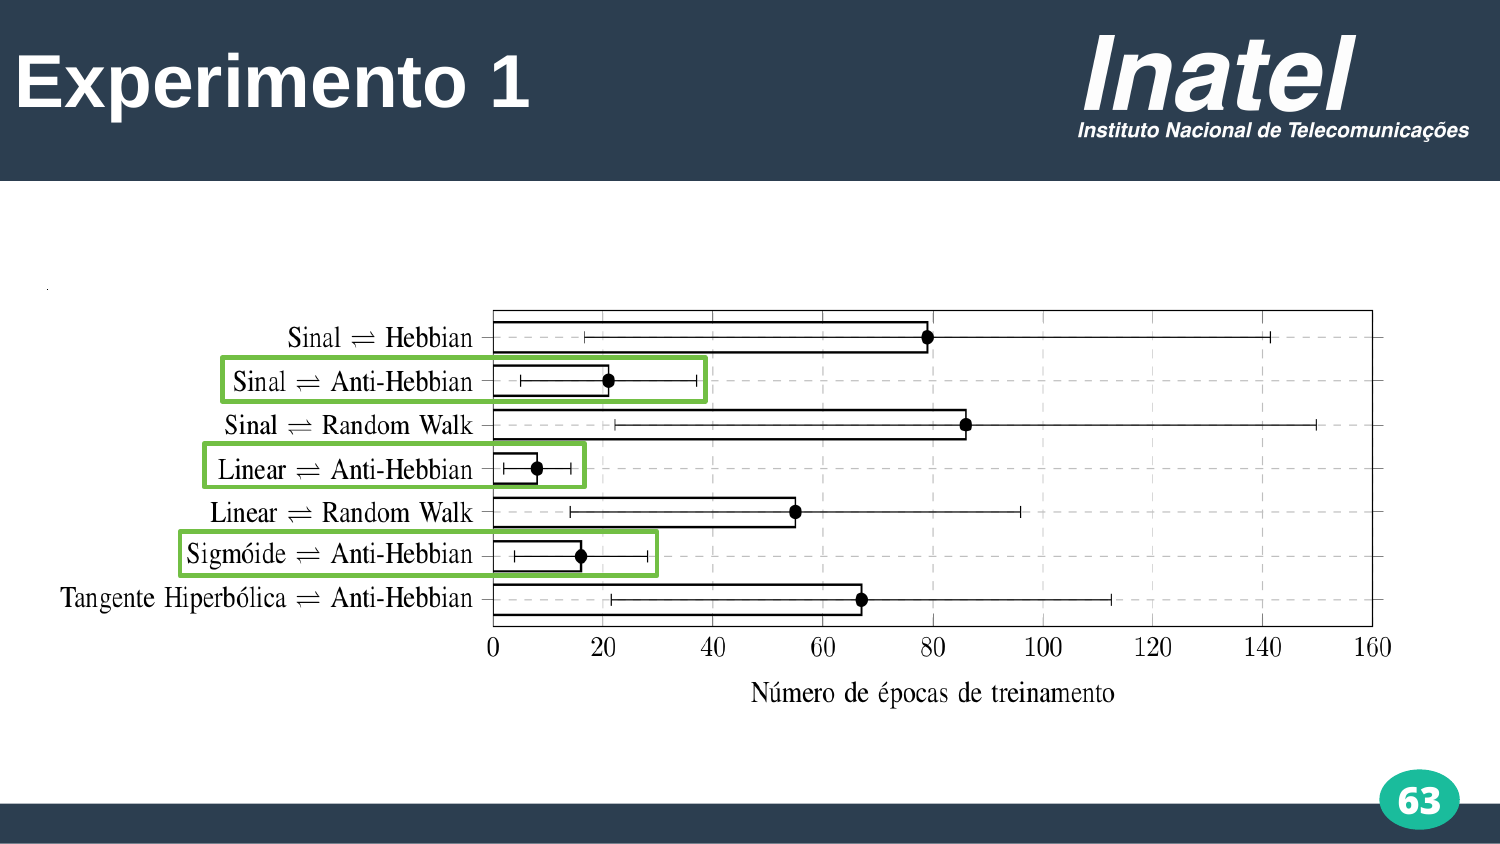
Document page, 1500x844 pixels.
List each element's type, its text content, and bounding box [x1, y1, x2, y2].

picture [47, 289, 1406, 715]
picture [1078, 35, 1469, 142]
text_box Experimento 1 [0, 27, 1063, 136]
